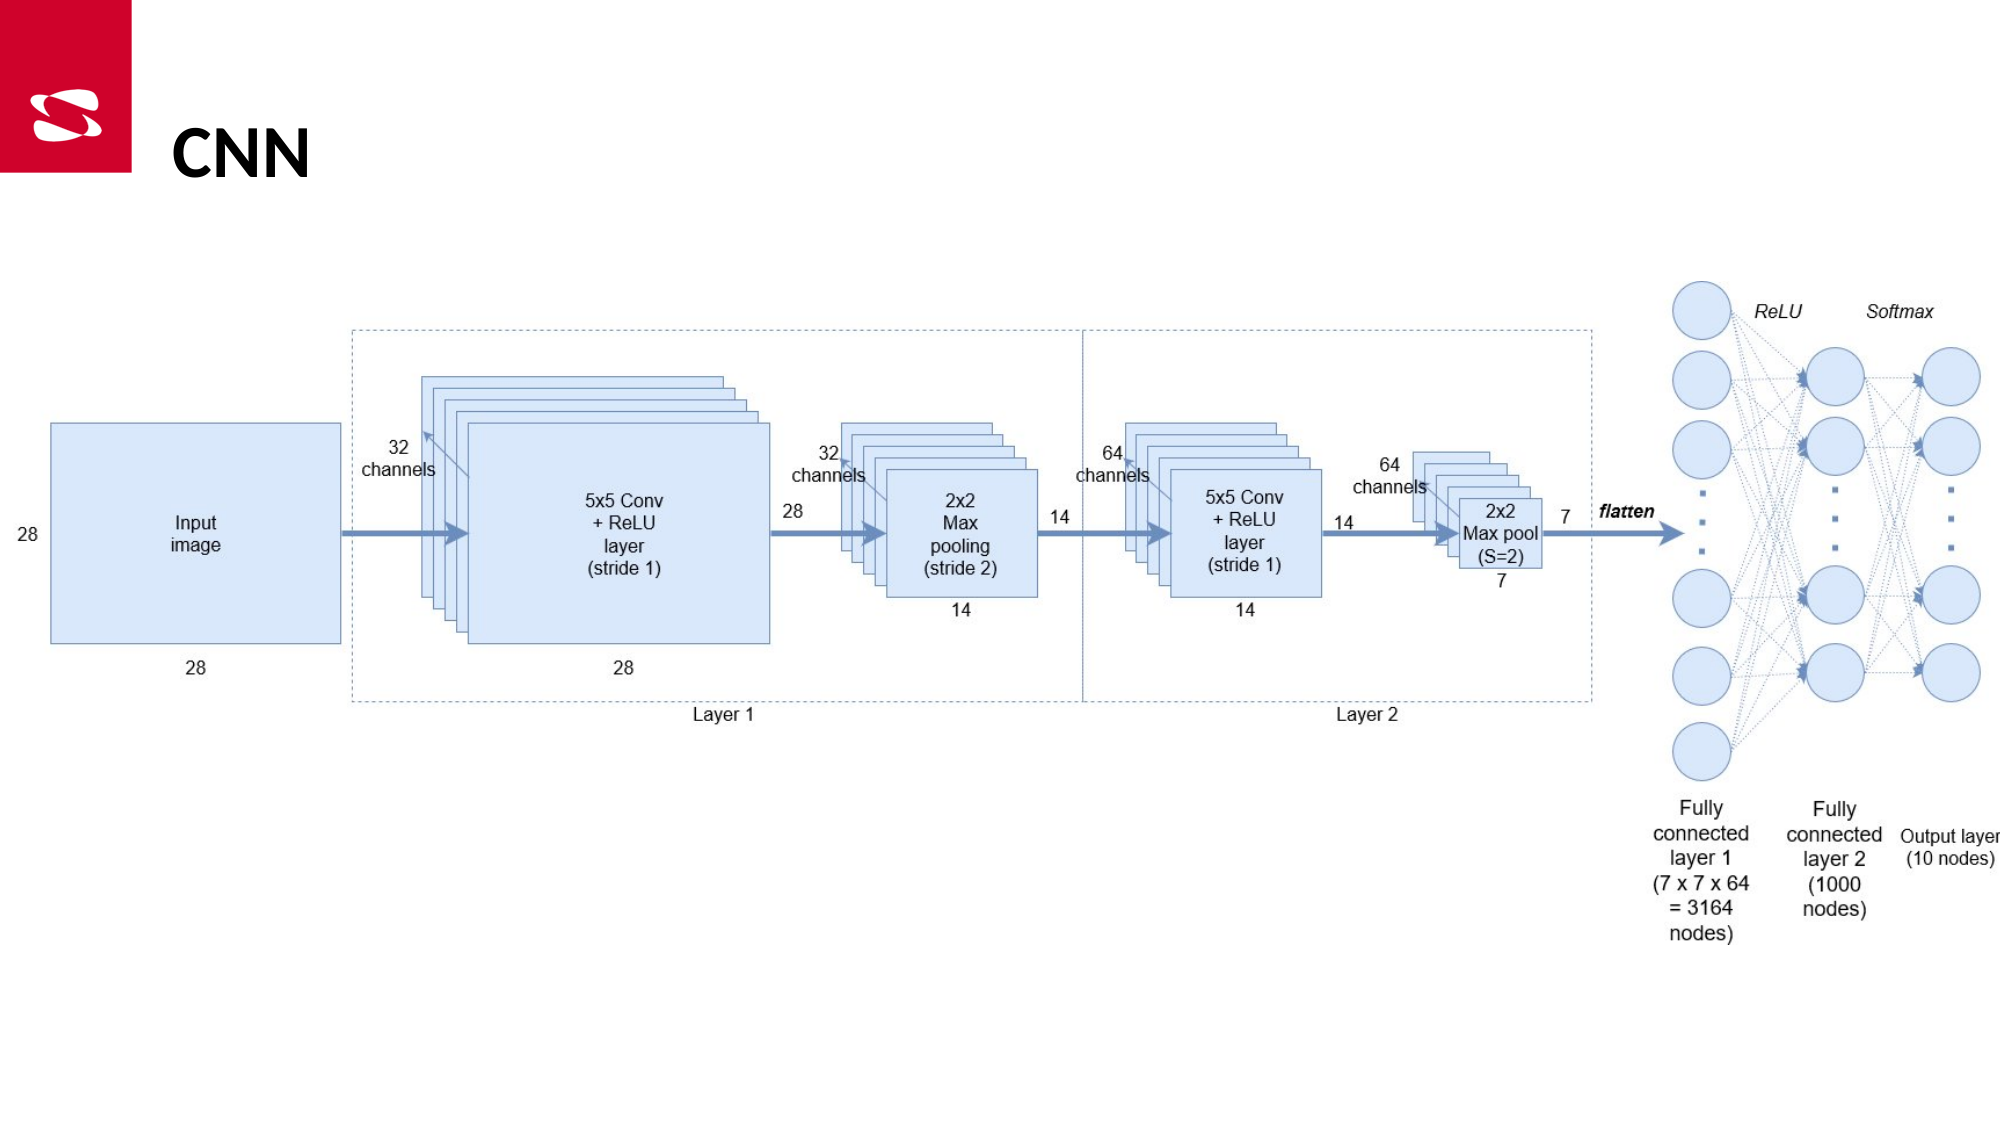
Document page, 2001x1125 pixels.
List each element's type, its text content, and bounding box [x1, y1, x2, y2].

title CNN [157, 0, 1844, 200]
picture [30, 89, 102, 142]
picture [4, 281, 2000, 946]
